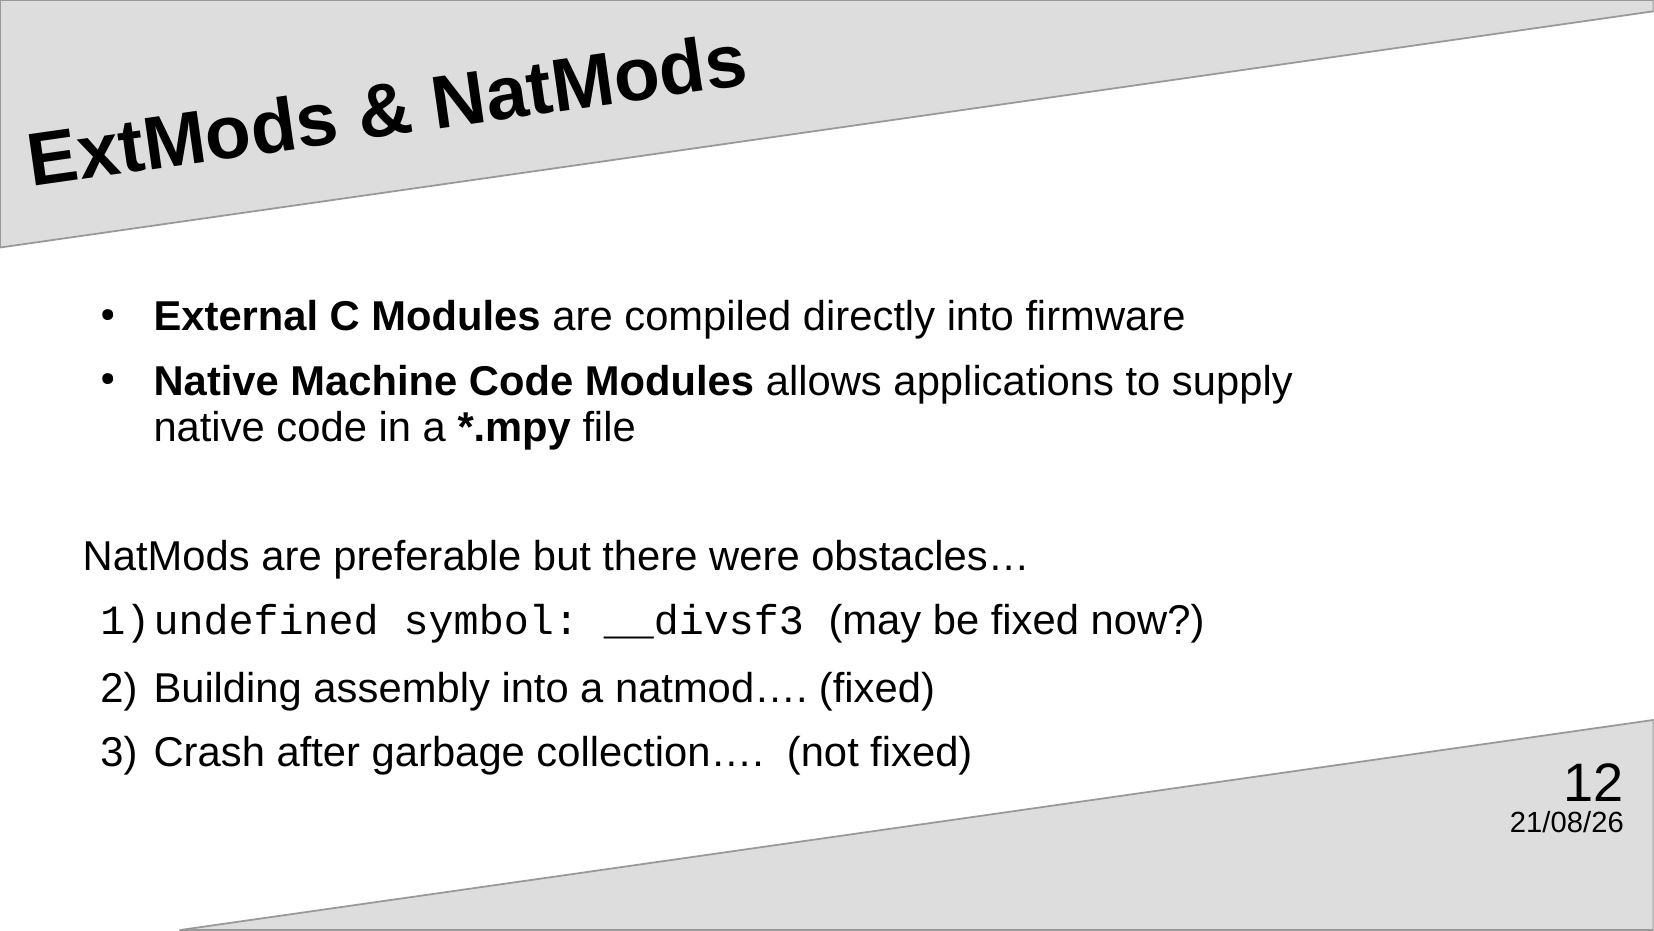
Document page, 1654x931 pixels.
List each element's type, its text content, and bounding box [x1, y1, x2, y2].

list External C Modules are compiled directly into firmware Native Machine Code Modules allows applications to supply native code in a *.mpy file NatMods are preferable but there were obstacles… undefined symbol: __divsf3 (may be fixed now?) Building assembly into a natmod…. (fixed) Crash after garbage collection…. (not fixed) [82, 292, 1388, 833]
title ExtMods & NatMods [16, 0, 1501, 239]
